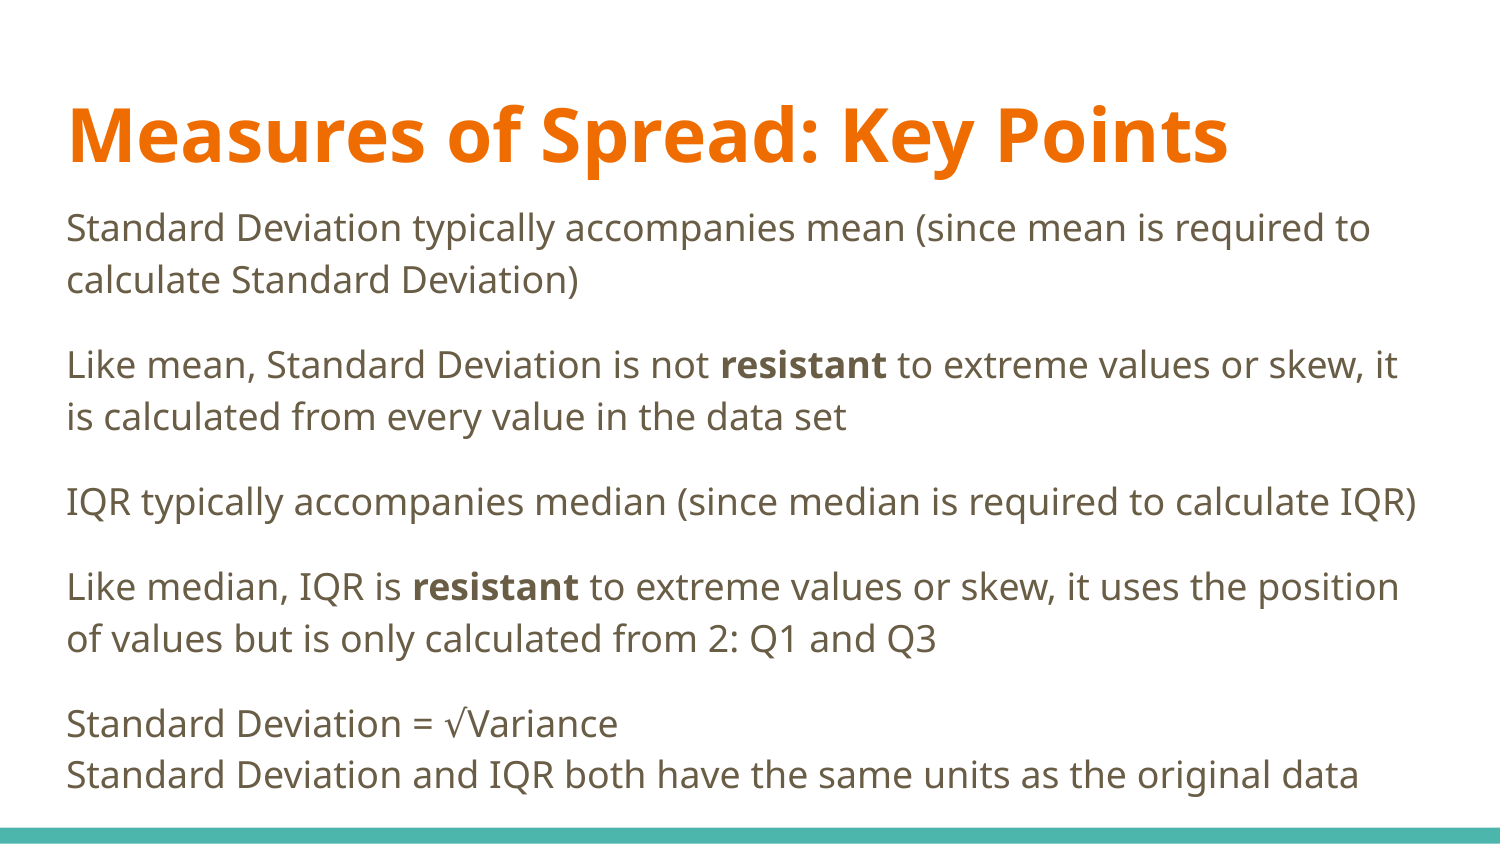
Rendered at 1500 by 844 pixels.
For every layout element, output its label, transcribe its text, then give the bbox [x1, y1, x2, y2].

title Measures of Spread: Key Points [51, 72, 1449, 182]
list Standard Deviation typically accompanies mean (since mean is required to calculate Standard Deviation) Like mean, Standard Deviation is not resistant to extreme values or skew, it is calculated from every value in the data set IQR typically accompanies median (since median is required to calculate IQR) Like median, IQR is resistant to extreme values or skew, it uses the position of values but is only calculated from 2: Q1 and Q3 Standard Deviation = √Variance Standard Deviation and IQR both have the same units as the original data [51, 182, 1449, 725]
